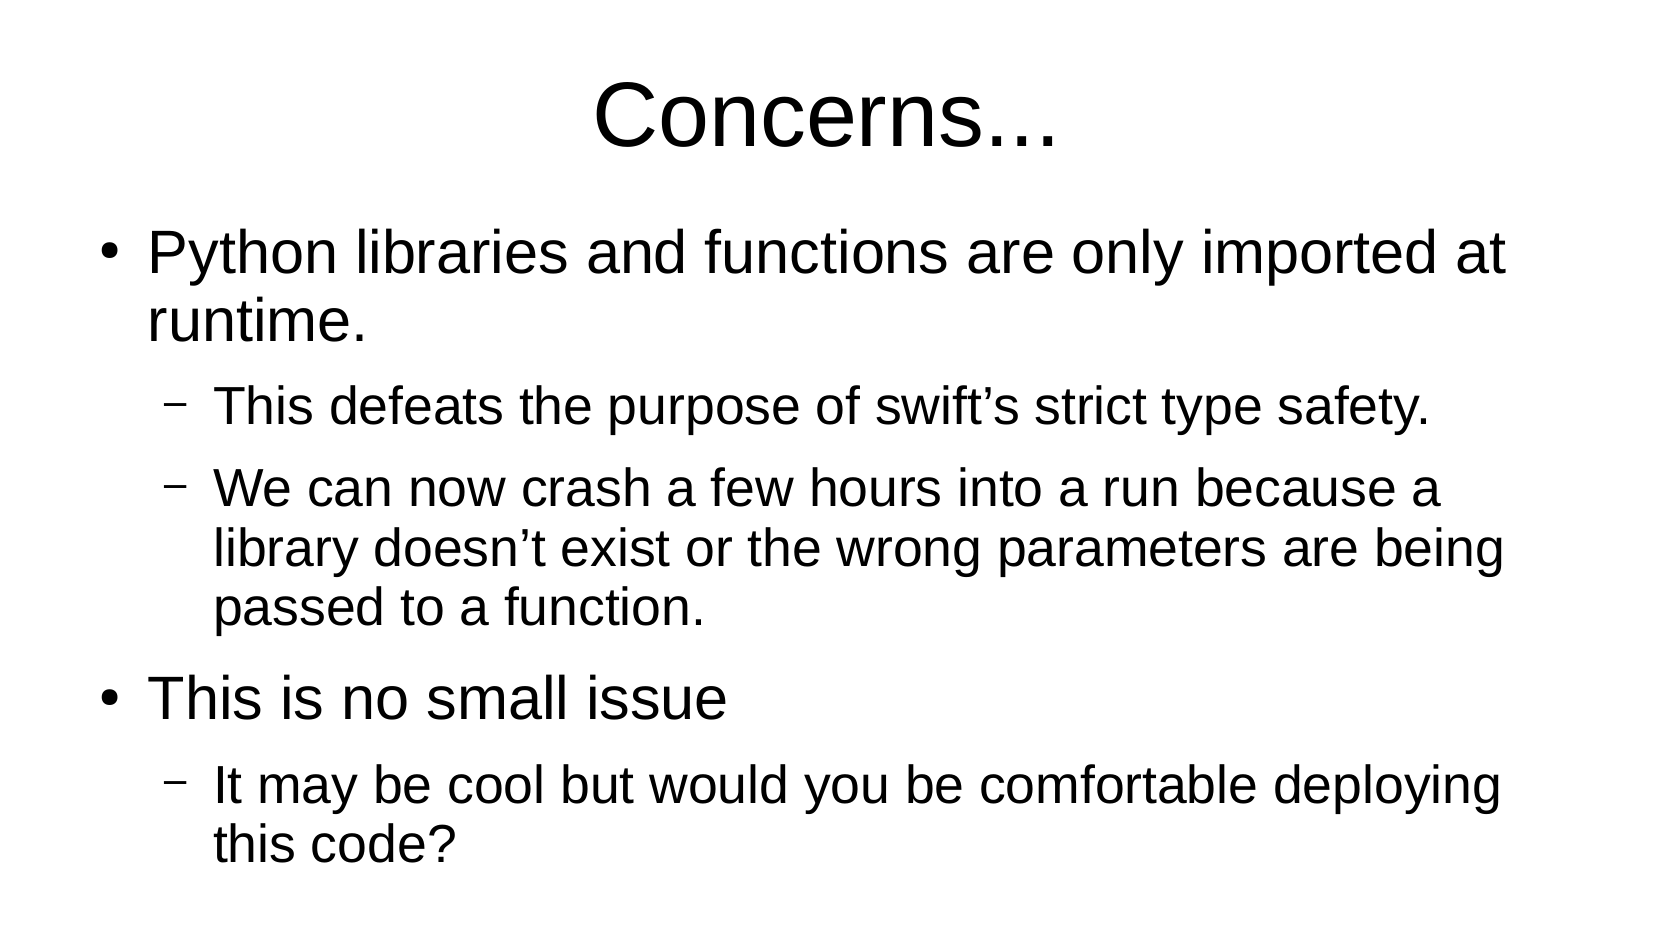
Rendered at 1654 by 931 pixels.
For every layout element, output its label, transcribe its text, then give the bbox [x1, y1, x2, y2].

title Concerns... [82, 37, 1571, 193]
list Python libraries and functions are only imported at runtime. This defeats the purpose of swift’s strict type safety. We can now crash a few hours into a run because a library doesn’t exist or the wrong parameters are being passed to a function. This is no small issue It may be cool but would you be comfortable deploying this code? [82, 217, 1571, 875]
